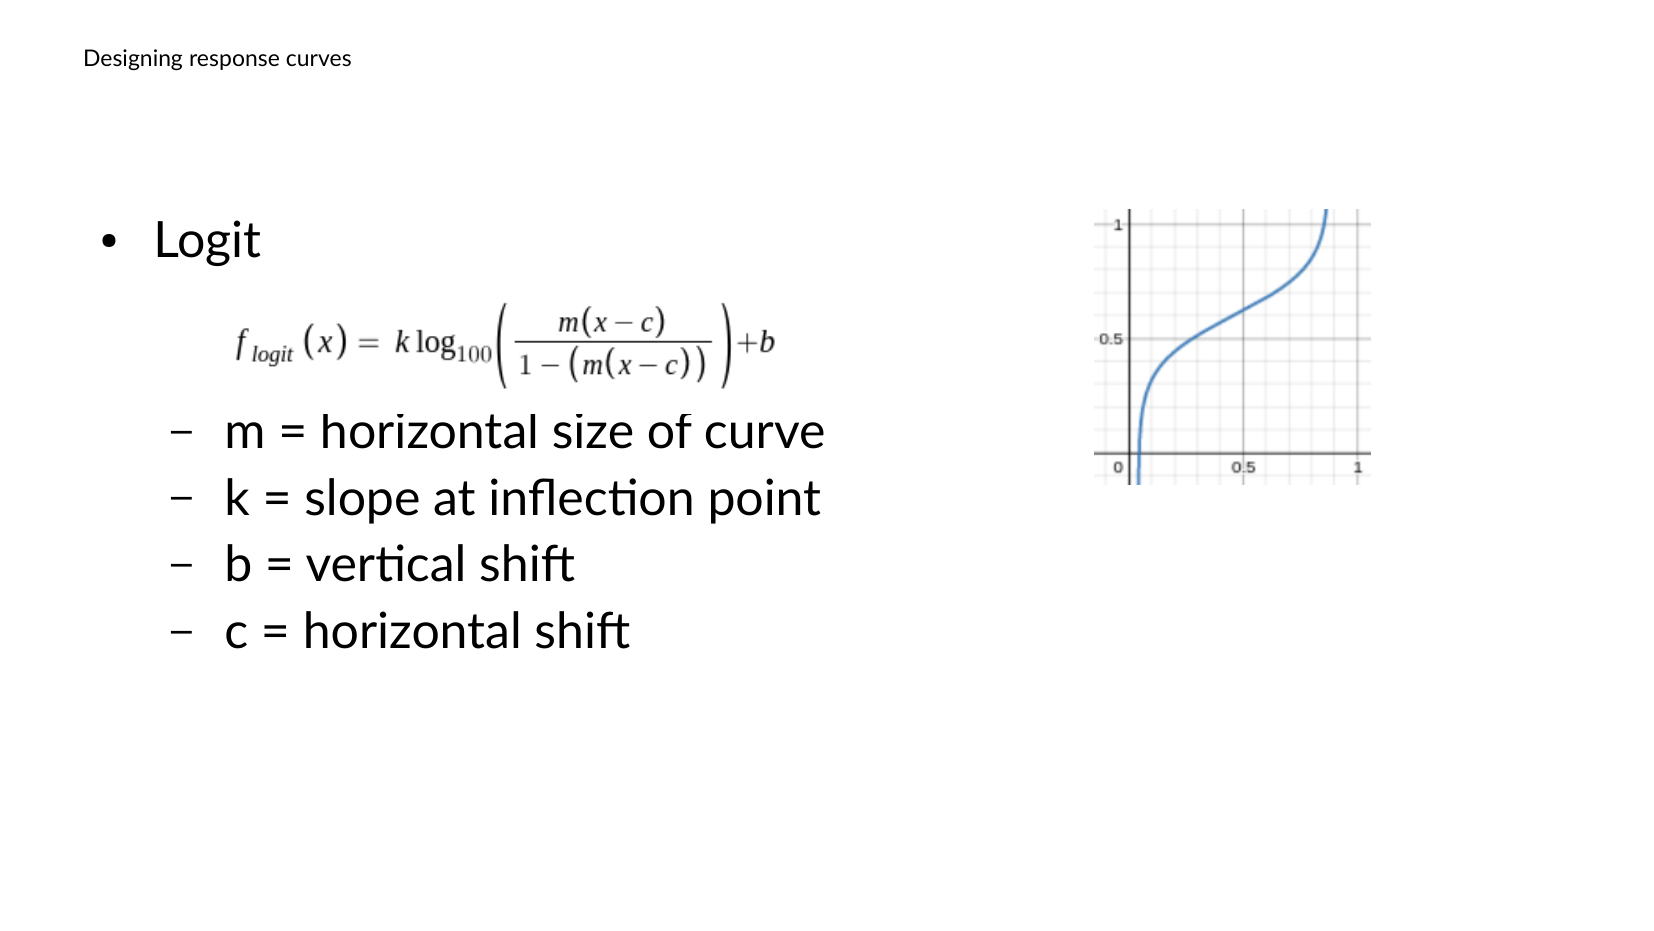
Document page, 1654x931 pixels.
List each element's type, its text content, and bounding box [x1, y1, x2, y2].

picture [1094, 209, 1371, 485]
list Logit m = horizontal size of curve k = slope at inflection point b = vertical shift c = horizontal shift [82, 217, 1571, 839]
picture [224, 286, 839, 414]
title Designing response curves [83, 0, 1571, 119]
